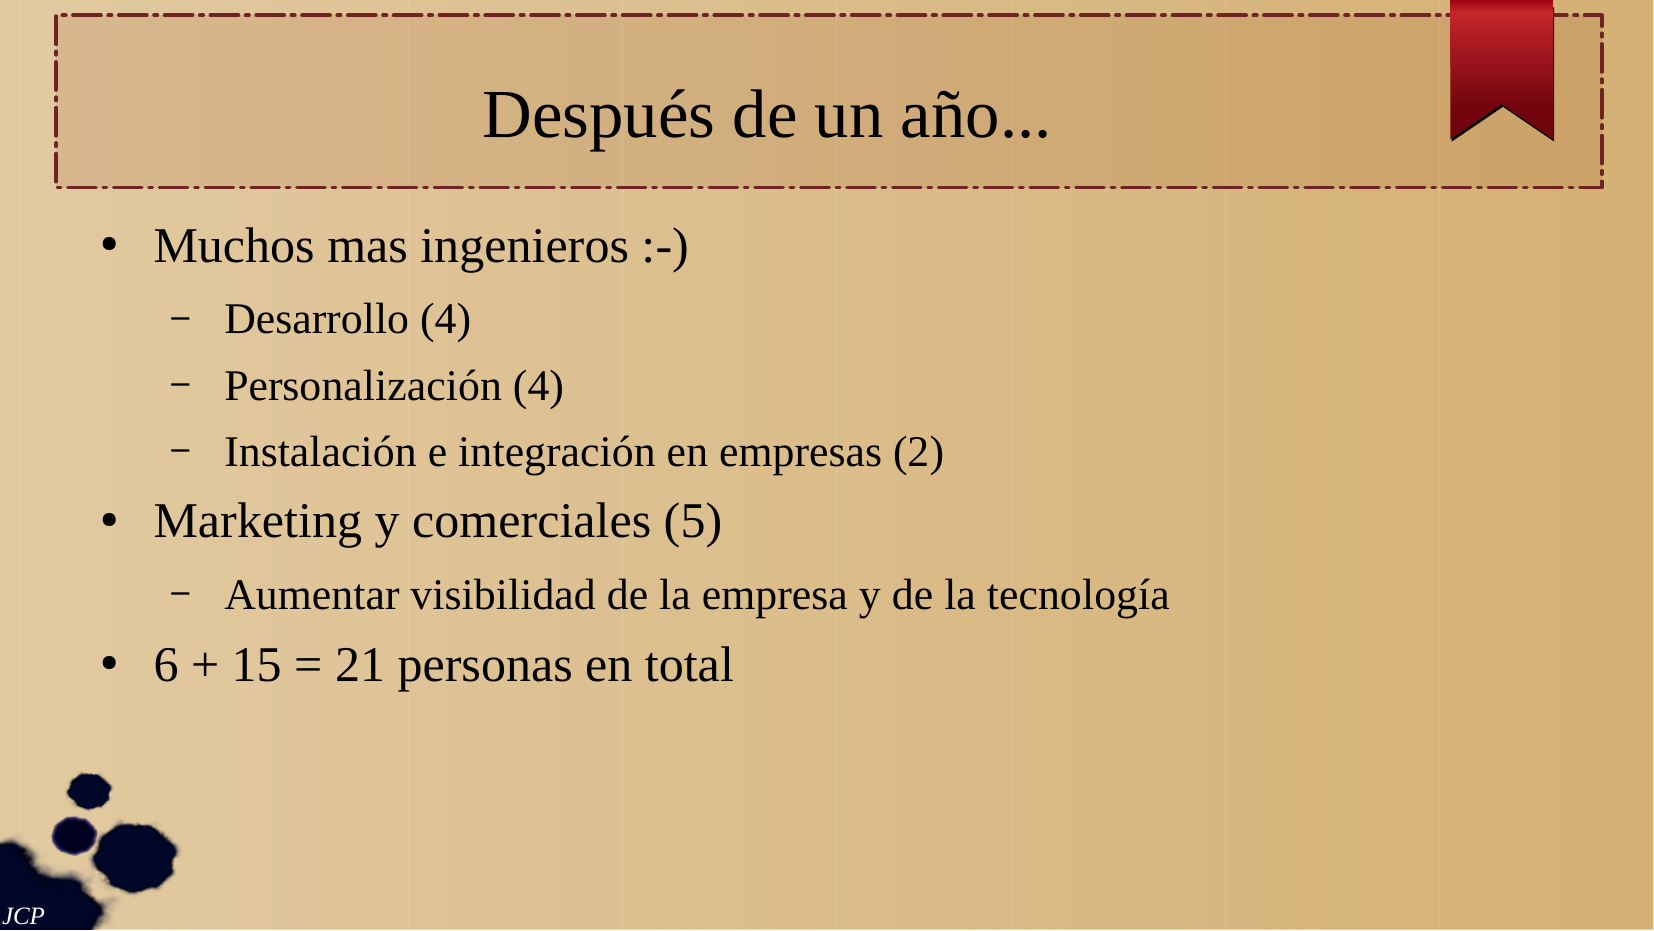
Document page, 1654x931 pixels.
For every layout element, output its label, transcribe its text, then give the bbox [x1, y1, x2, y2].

list Muchos mas ingenieros :-) Desarrollo (4) Personalización (4) Instalación e integración en empresas (2) Marketing y comerciales (5) Aumentar visibilidad de la empresa y de la tecnología 6 + 15 = 21 personas en total [82, 217, 1538, 758]
title Después de un año... [82, 37, 1453, 193]
title JCP [0, 902, 48, 931]
